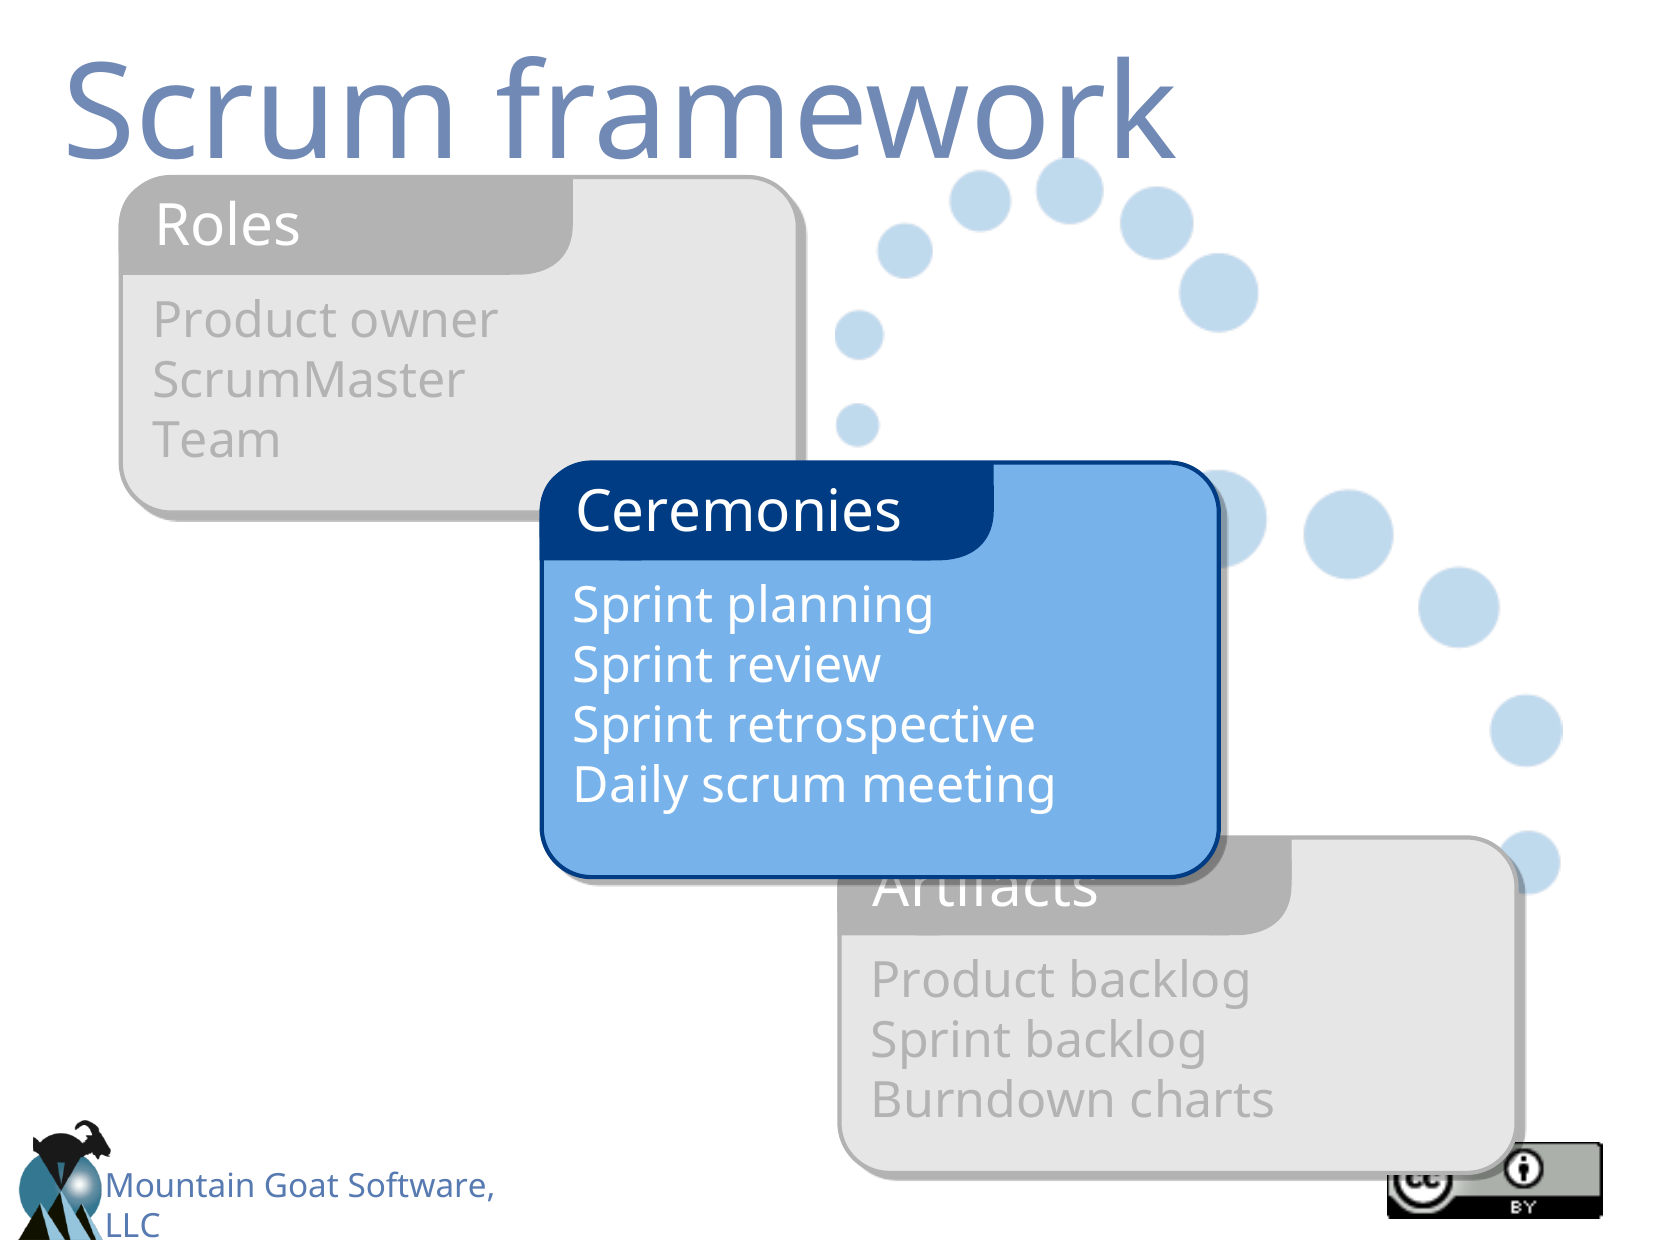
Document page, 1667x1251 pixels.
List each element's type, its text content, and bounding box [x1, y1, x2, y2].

title Scrum framework [56, 18, 1609, 194]
picture [1387, 1142, 1603, 1219]
picture [835, 878, 839, 1096]
text_box Sprint planning Sprint review Sprint retrospective Daily scrum meeting [564, 564, 1169, 848]
text_box Product backlog Sprint backlog Burndown charts [862, 939, 1482, 1157]
picture [18, 1120, 111, 1240]
text_box Ceremonies [566, 464, 971, 557]
text_box Artifacts [864, 853, 1213, 932]
text_box [118, 194, 1517, 1173]
text_box Product owner ScrumMaster Team [143, 279, 605, 496]
text_box Roles [145, 194, 494, 271]
picture [835, 194, 1563, 1096]
